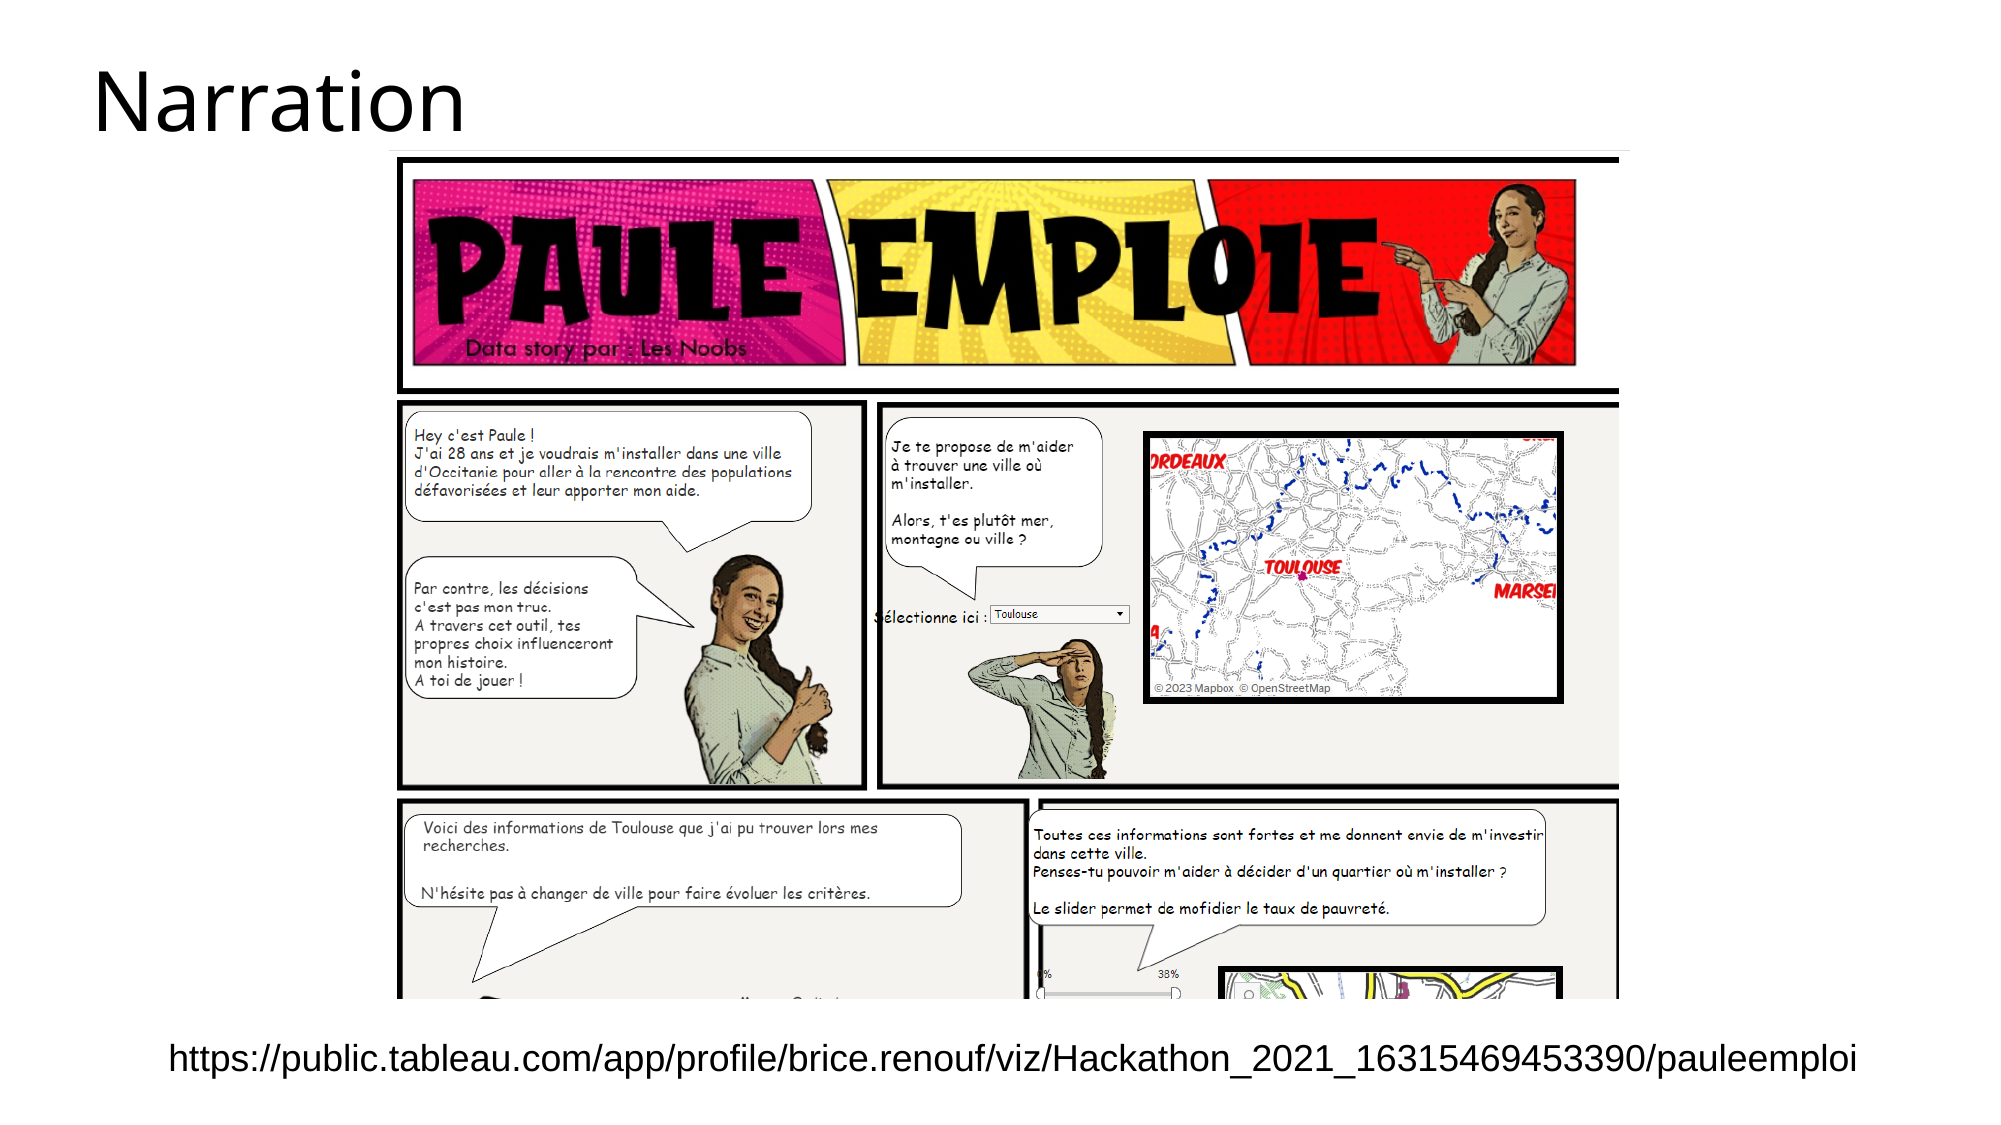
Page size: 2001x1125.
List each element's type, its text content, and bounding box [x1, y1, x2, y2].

text_box https://public.tableau.com/app/profile/brice.renouf/viz/Hackathon_2021_16315469453390/pauleemploi [153, 1029, 1873, 1087]
text_box Narration [76, 35, 1571, 178]
picture [389, 150, 1630, 999]
